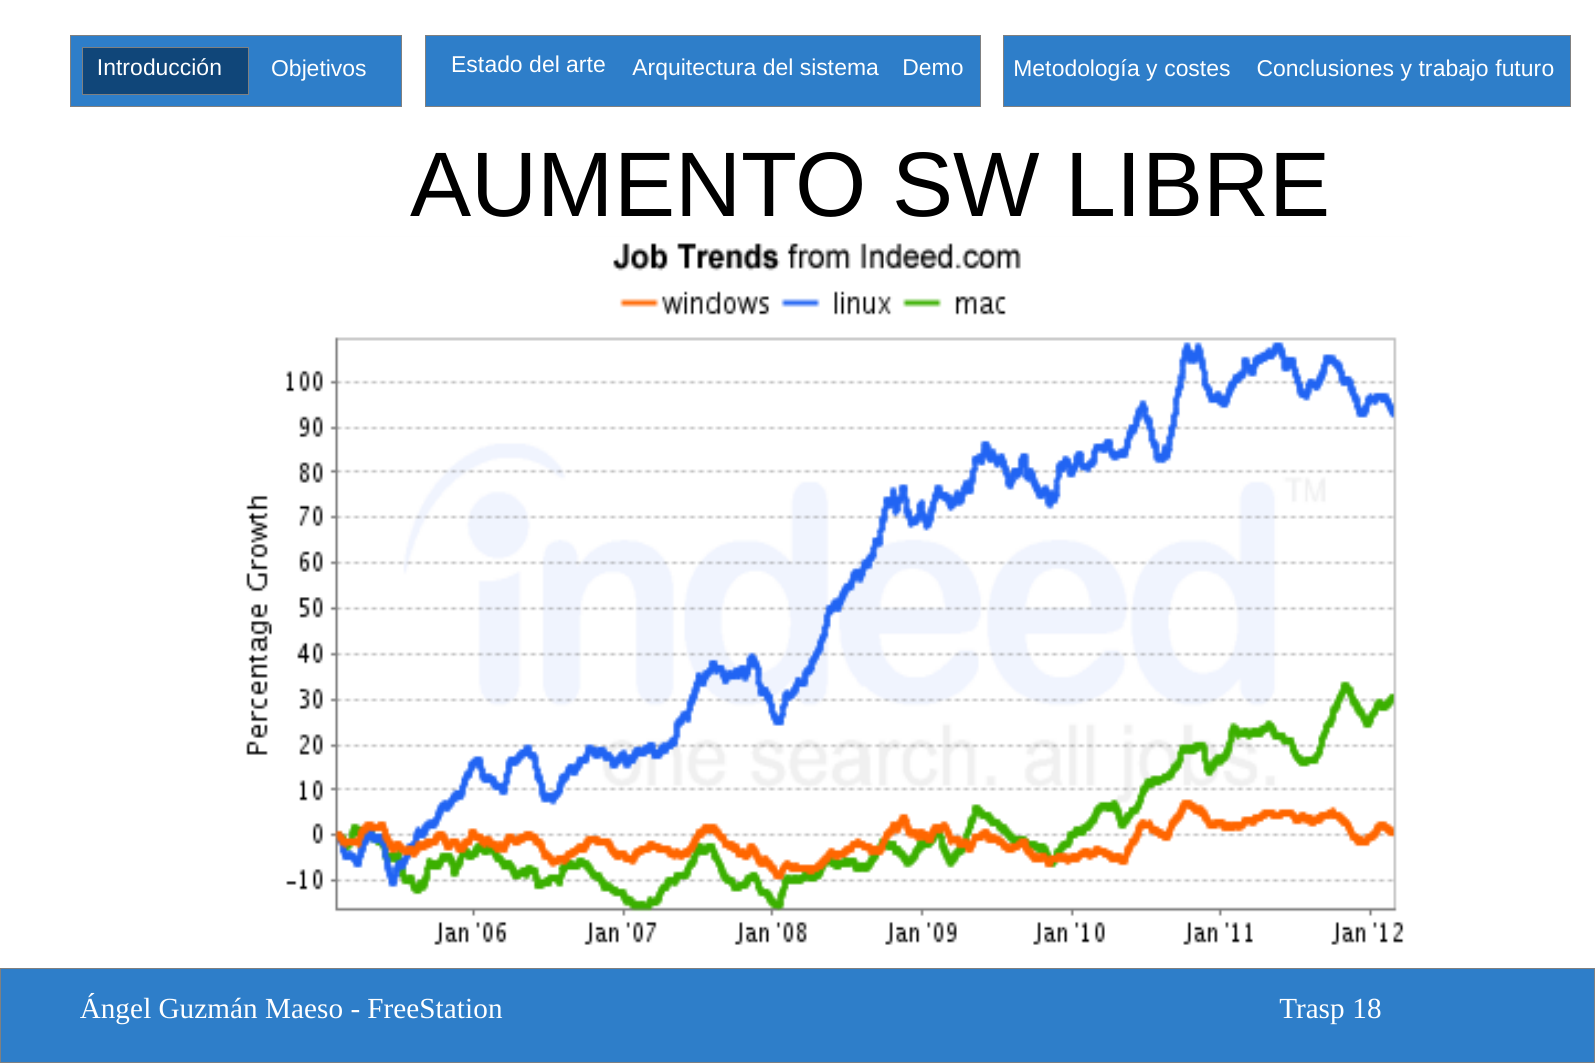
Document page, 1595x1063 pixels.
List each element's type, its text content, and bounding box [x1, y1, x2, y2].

title Demo [868, 47, 999, 88]
title AUMENTO SW LIBRE [153, 128, 1589, 240]
text_box [1003, 101, 1571, 107]
title Objetivos [236, 36, 402, 101]
title Metodología y costes [981, 36, 1228, 101]
title Conclusiones y trabajo futuro [1228, 36, 1583, 101]
title Arquitectura del sistema [625, 41, 886, 94]
text_box [425, 88, 981, 107]
text_box [425, 35, 981, 47]
text_box [70, 100, 402, 107]
picture [219, 240, 1412, 957]
title Introducción [70, 35, 249, 100]
title Estado del arte [413, 41, 644, 89]
